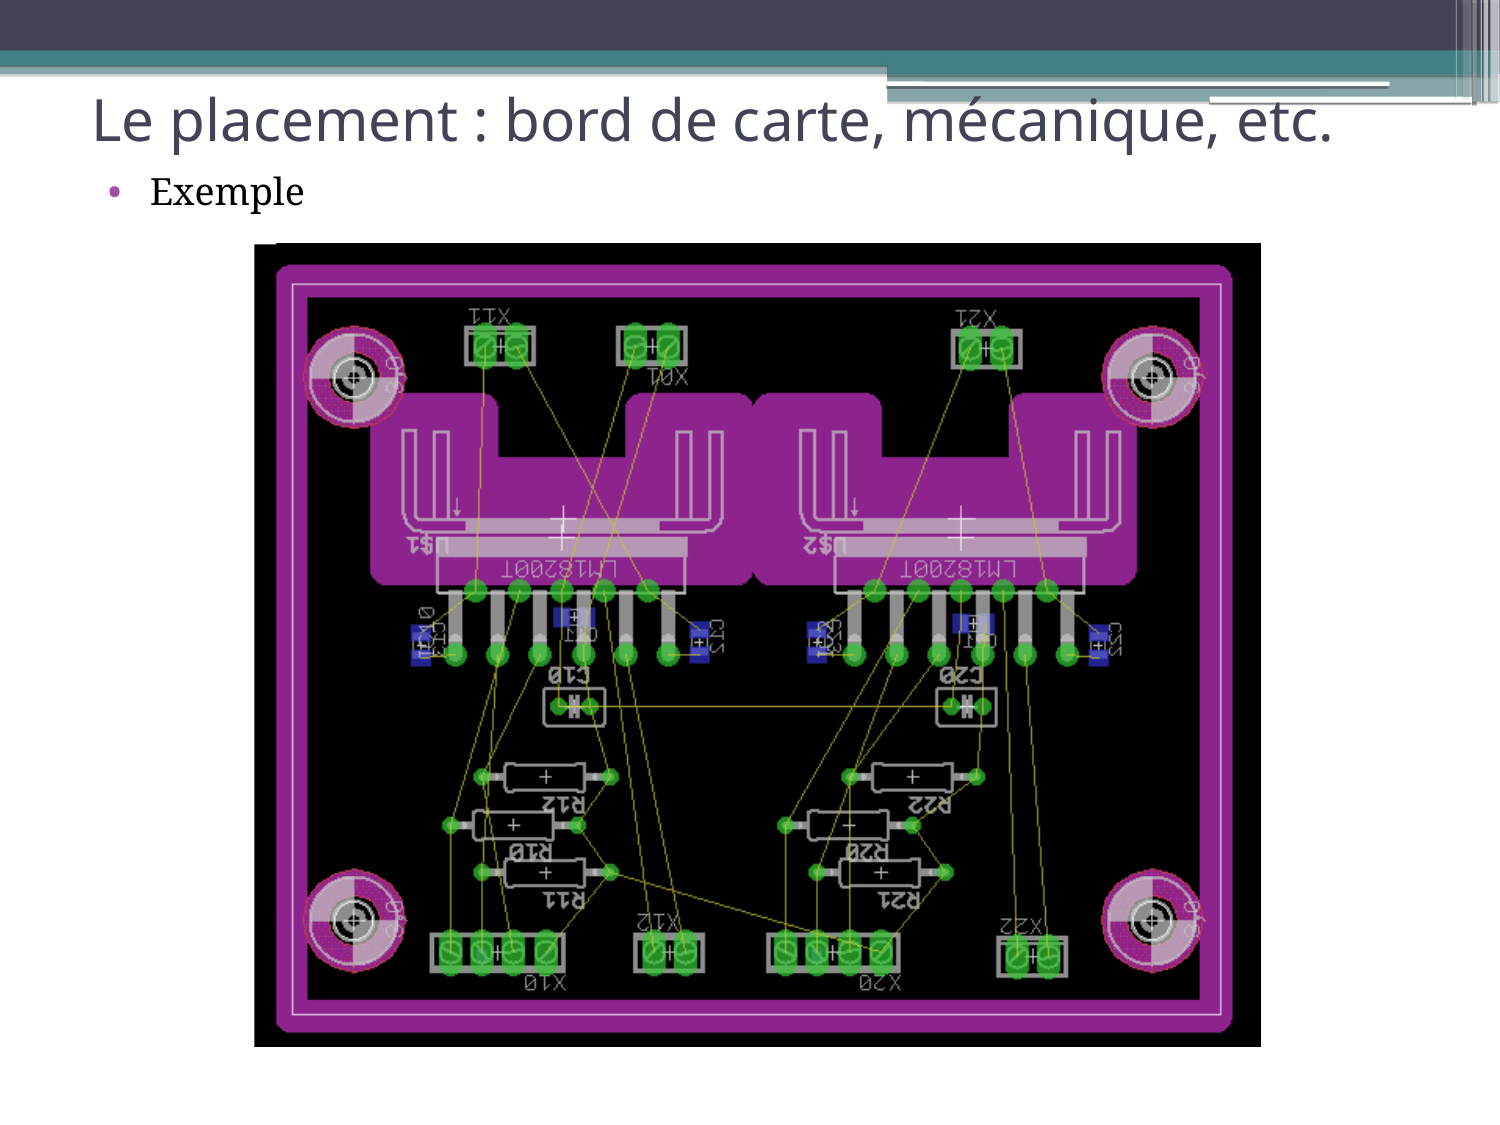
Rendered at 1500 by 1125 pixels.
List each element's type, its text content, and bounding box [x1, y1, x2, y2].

picture [253, 243, 1261, 1047]
list Exemple [75, 160, 1425, 1079]
title Le placement : bord de carte, mécanique, etc. [76, 30, 1427, 206]
